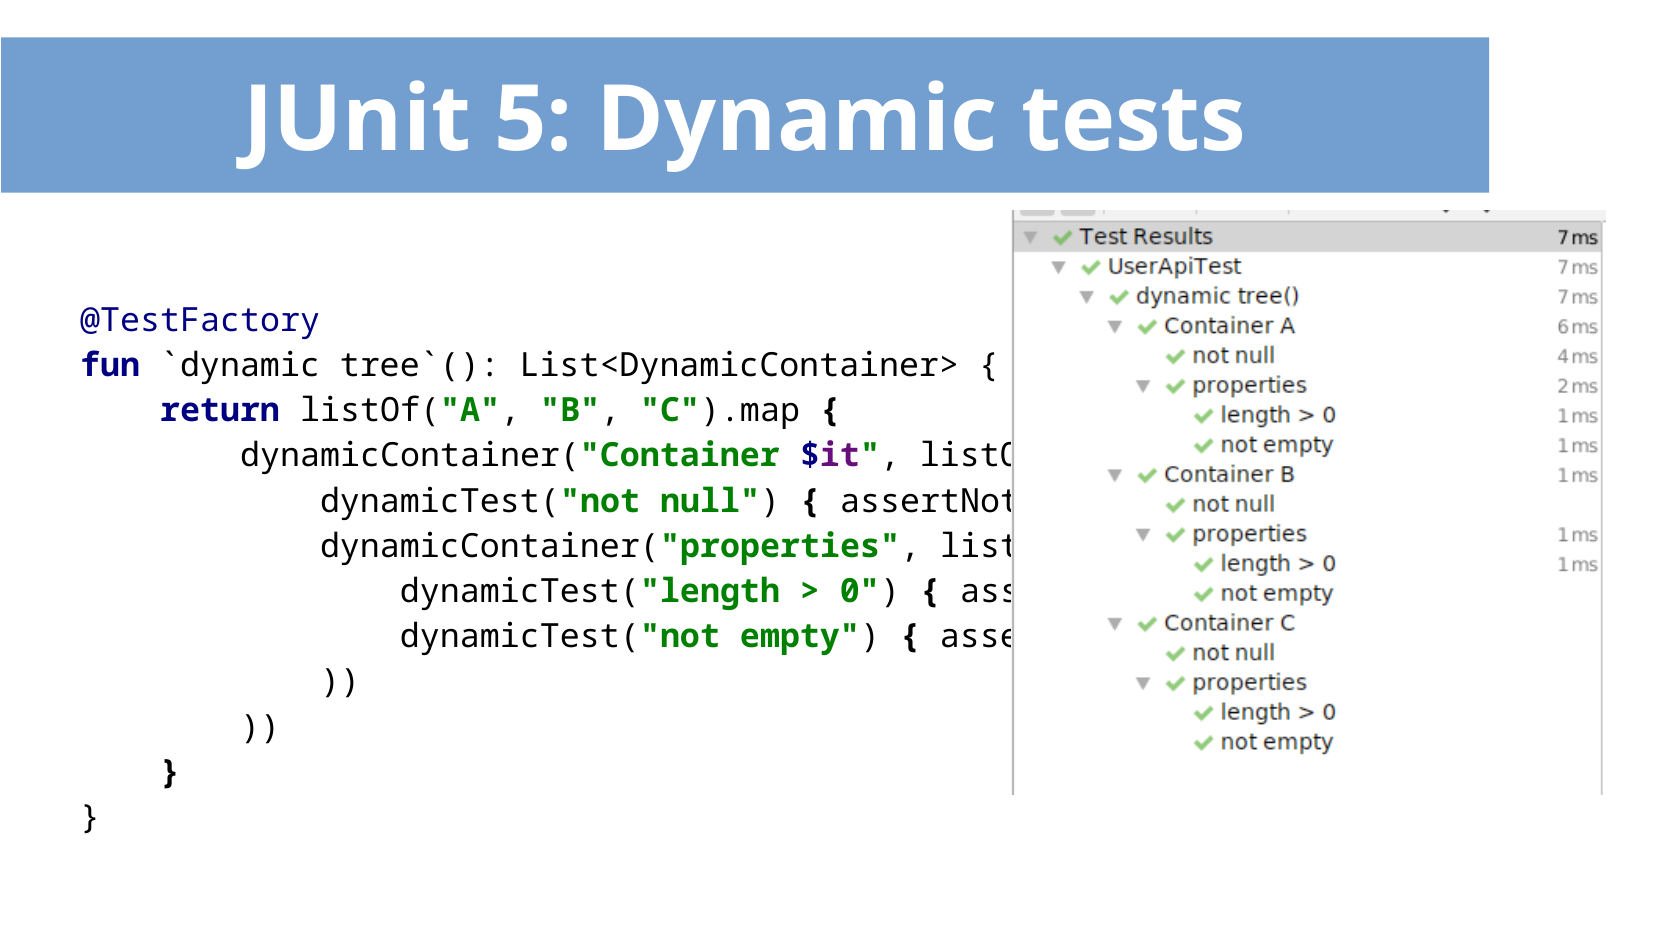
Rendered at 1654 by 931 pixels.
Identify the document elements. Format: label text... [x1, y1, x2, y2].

title JUnit 5: Dynamic tests [1, 37, 1490, 193]
picture [1011, 210, 1606, 796]
text_box @TestFactory fun `dynamic tree`(): List<DynamicContainer> { return listOf("A", "B", "C").map { dynamicContainer("Container $it", listOf( dynamicTest("not null") { assertNotNull(it) }, dynamicContainer("properties", listOf( dynamicTest("length > 0") { assertTrue(it.isNotEmpty()) }, dynamicTest("not empty") { assertFalse(it.isEmpty()) } )) )) } } [65, 288, 1011, 781]
